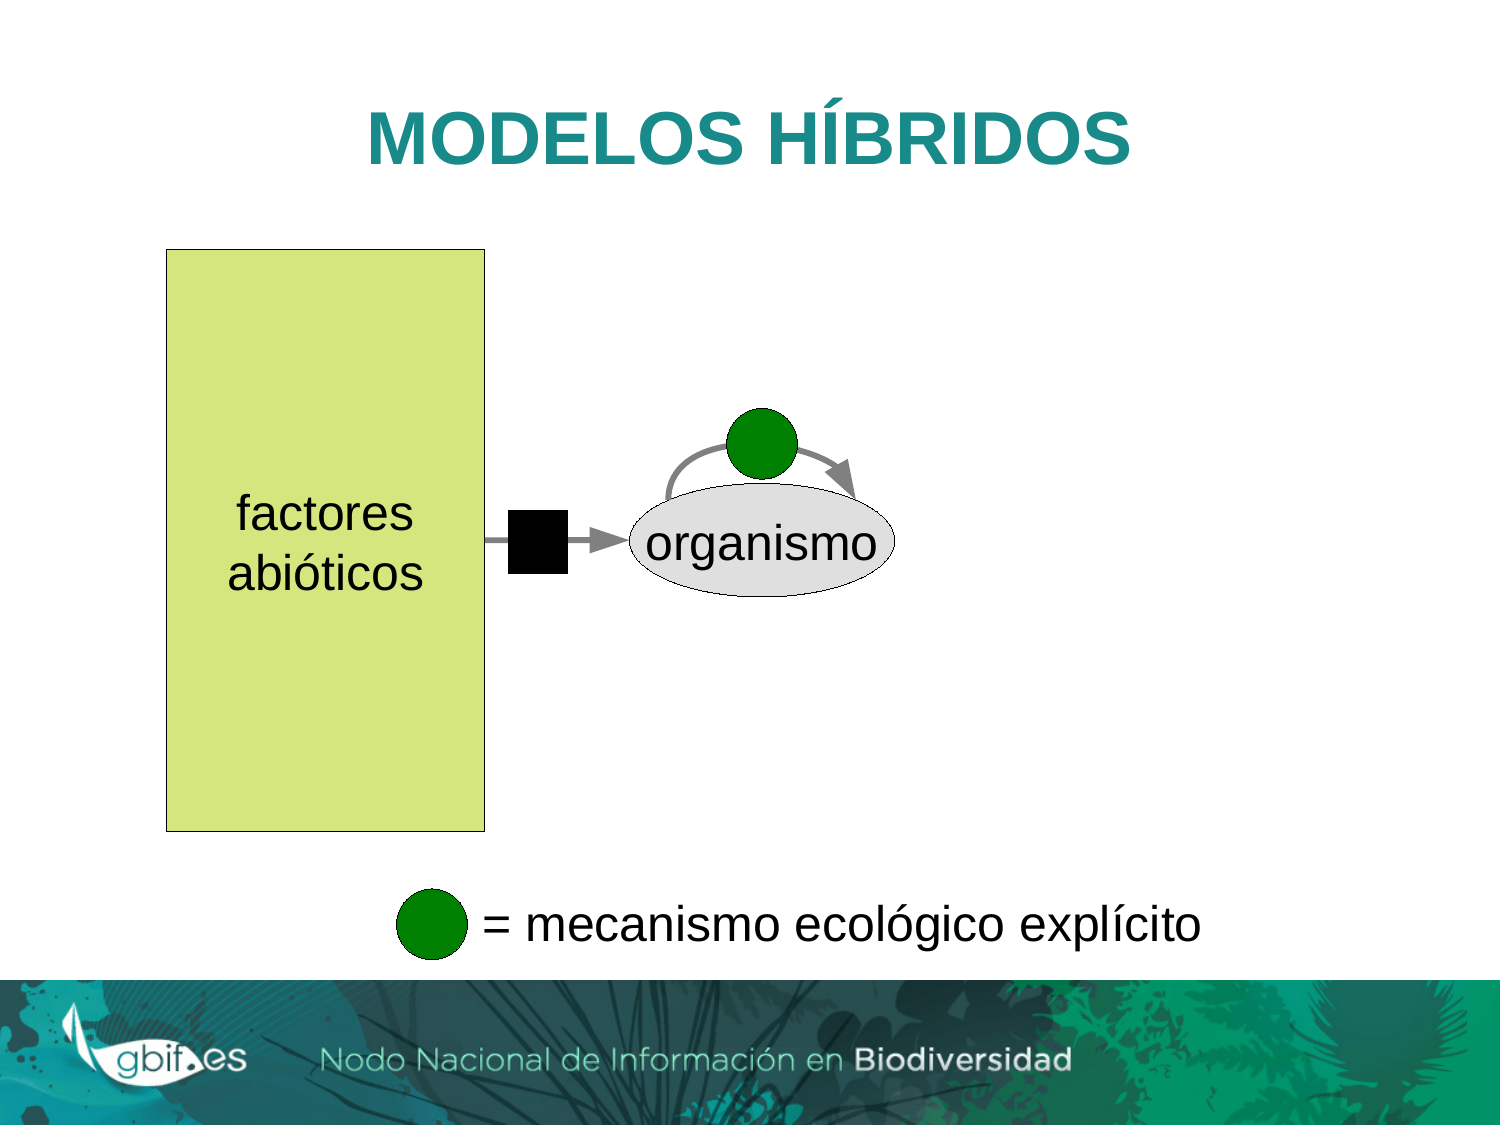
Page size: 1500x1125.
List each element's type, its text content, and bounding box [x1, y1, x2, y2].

text_box organismo [629, 483, 895, 597]
text_box factores abióticos [166, 249, 485, 832]
text_box [508, 510, 568, 574]
text_box [726, 408, 798, 480]
picture [0, 980, 1500, 1125]
text_box = mecanismo ecológico explícito [467, 884, 1367, 960]
text_box [396, 888, 468, 960]
title MODELOS HÍBRIDOS [112, 0, 1388, 447]
